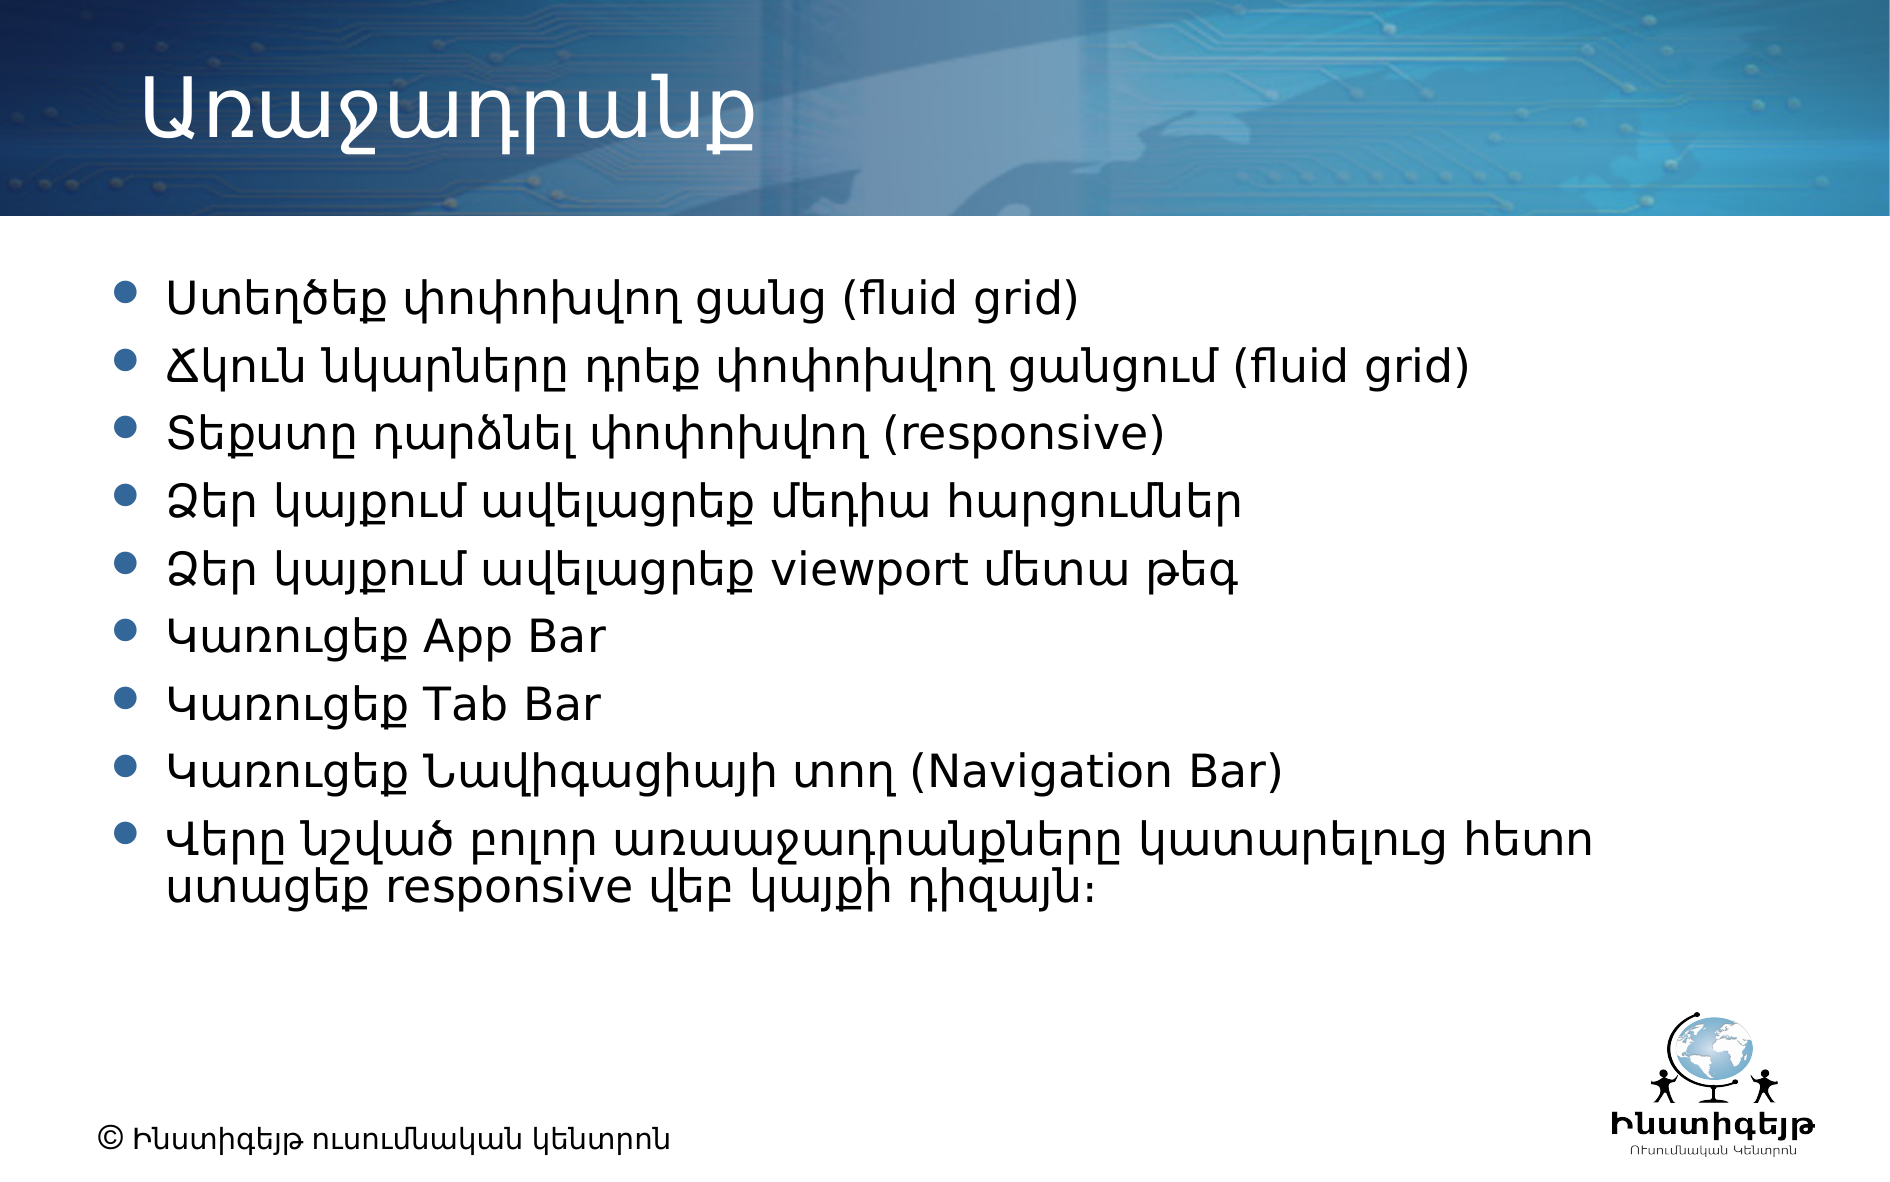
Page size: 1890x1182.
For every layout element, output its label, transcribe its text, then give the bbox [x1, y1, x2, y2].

picture [0, 0, 1890, 216]
list Ստեղծեք փոփոխվող ցանց (fluid grid) Ճկուն նկարները դրեք փոփոխվող ցանցում (fluid grid) Տեքստը դարձնել փոփոխվող (responsive) Ձեր կայքում ավելացրեք մեդիա հարցումներ Ձեր կայքում ավելացրեք viewport մետա թեգ Կառուցեք App Bar Կառուցեք Tab Bar Կառուցեք Նավիգացիայի տող (Navigation Bar) Վերը նշված բոլոր առաաջադրանքները կատարելուց հետո ստացեք responsive վեբ կայքի դիզայն։ [110, 276, 1801, 297]
picture [1612, 1012, 1815, 1157]
